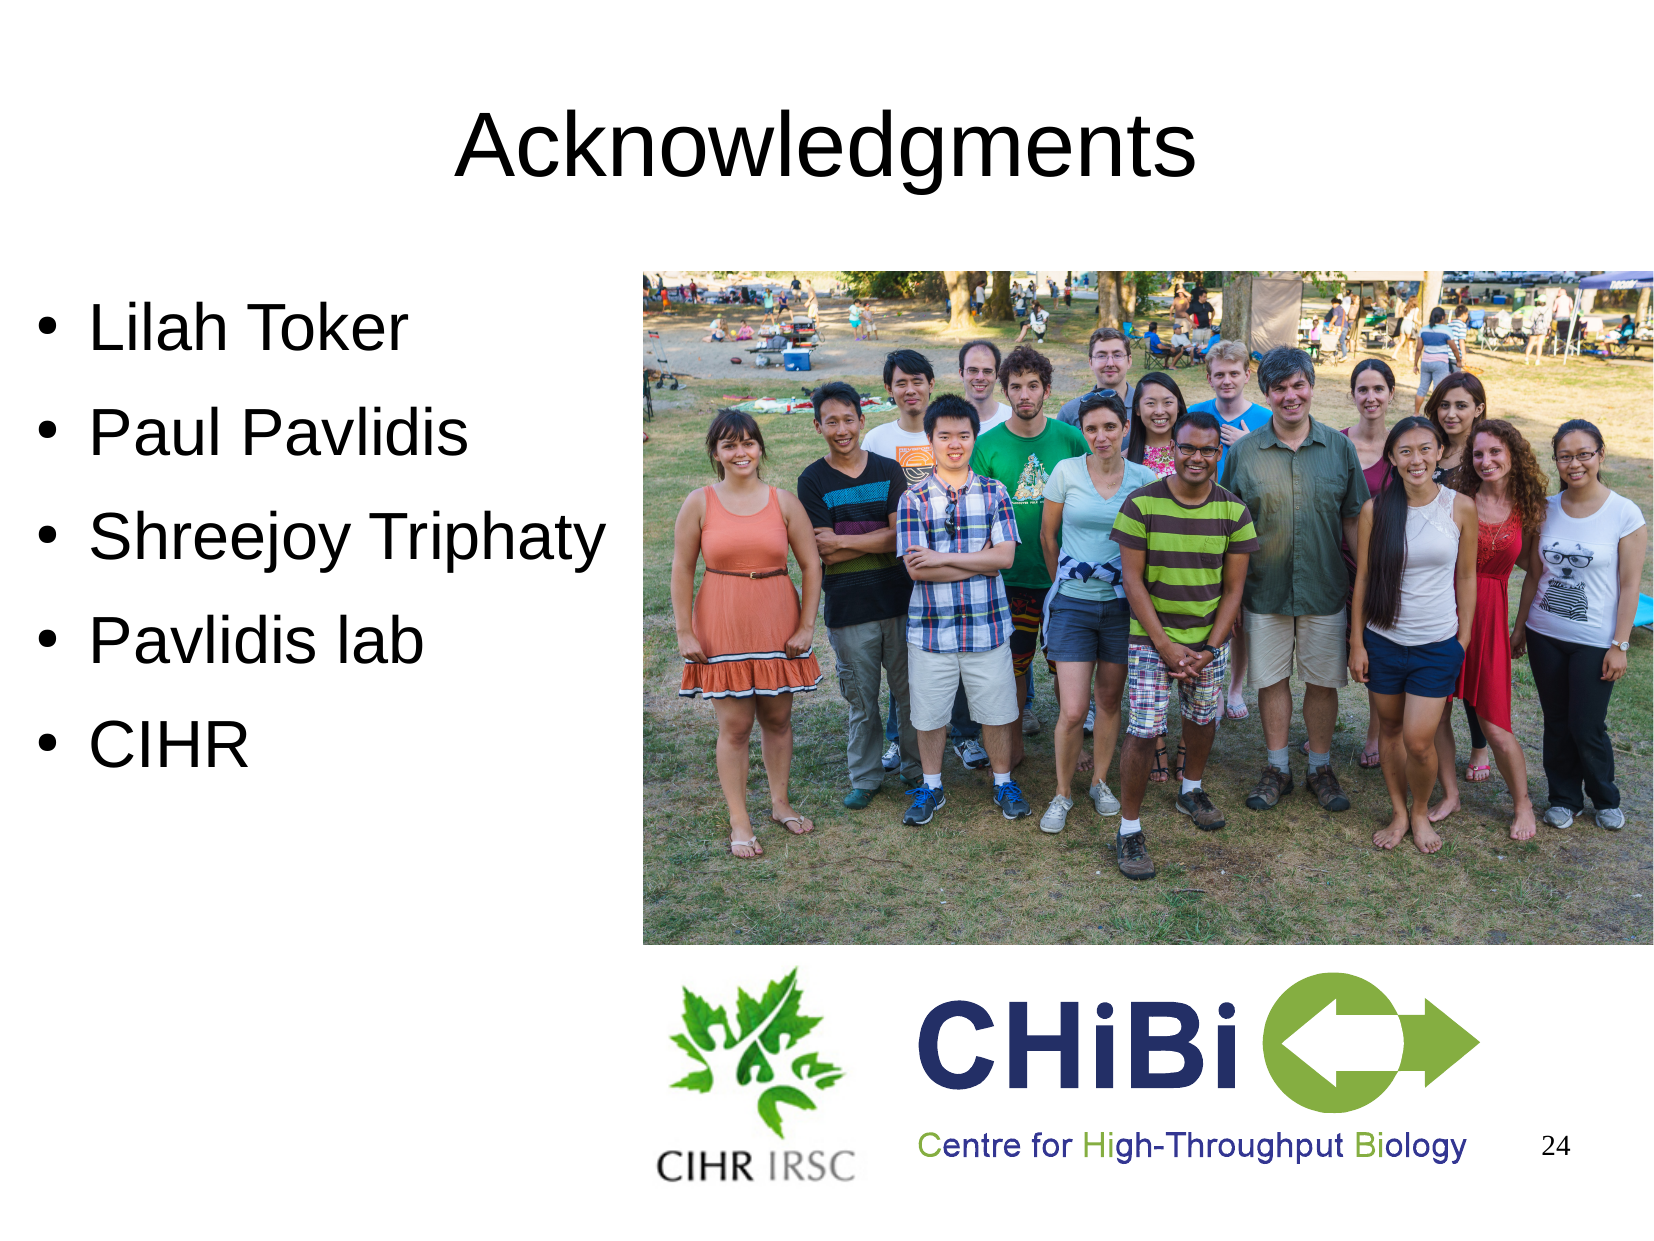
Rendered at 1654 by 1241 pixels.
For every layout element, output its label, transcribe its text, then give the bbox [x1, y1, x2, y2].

picture [631, 950, 882, 1201]
list Lilah Toker Paul Pavlidis Shreejoy Triphaty Pavlidis lab CIHR [17, 290, 626, 1010]
picture [643, 271, 1654, 945]
title Acknowledgments [82, 93, 1571, 402]
picture [892, 955, 1508, 1211]
